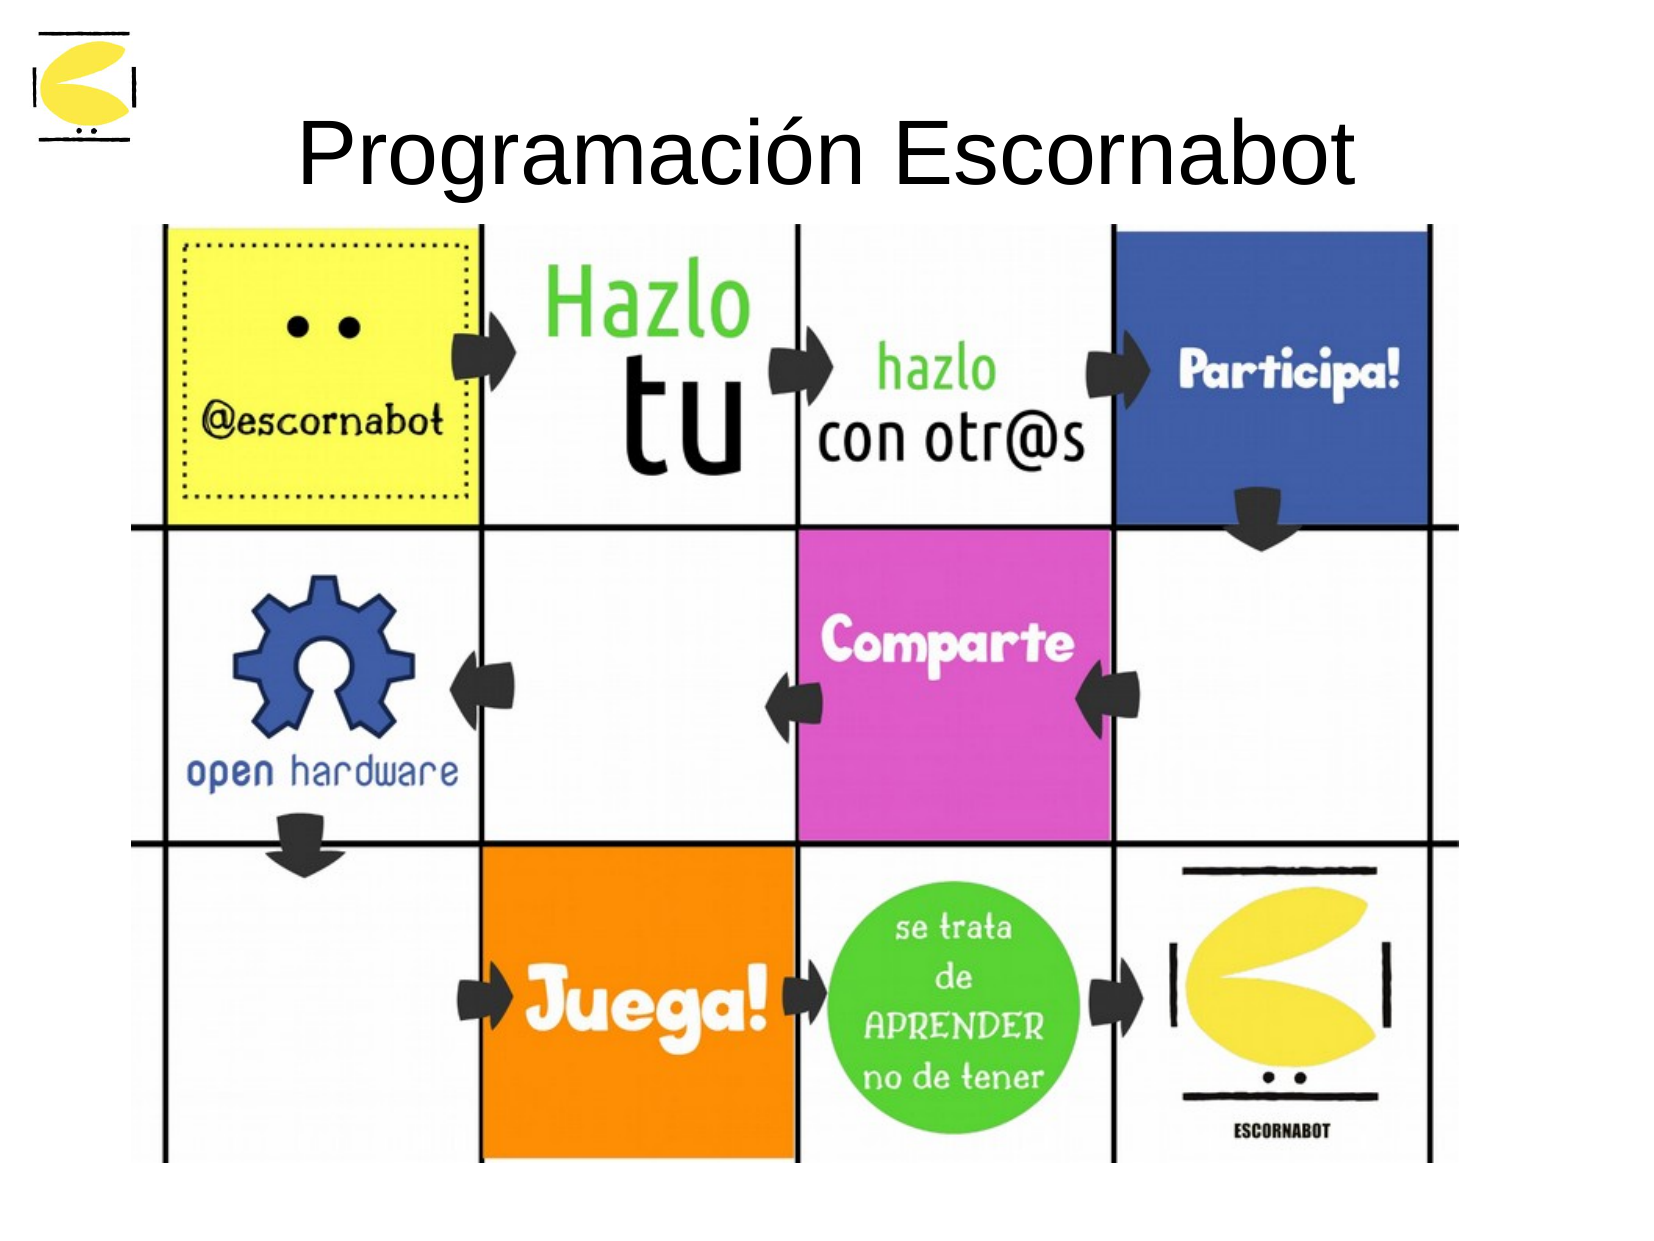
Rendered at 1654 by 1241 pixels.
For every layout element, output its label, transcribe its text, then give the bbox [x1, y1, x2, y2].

picture [19, 20, 148, 150]
picture [131, 224, 1459, 1163]
title Programación Escornabot [82, 49, 1571, 257]
